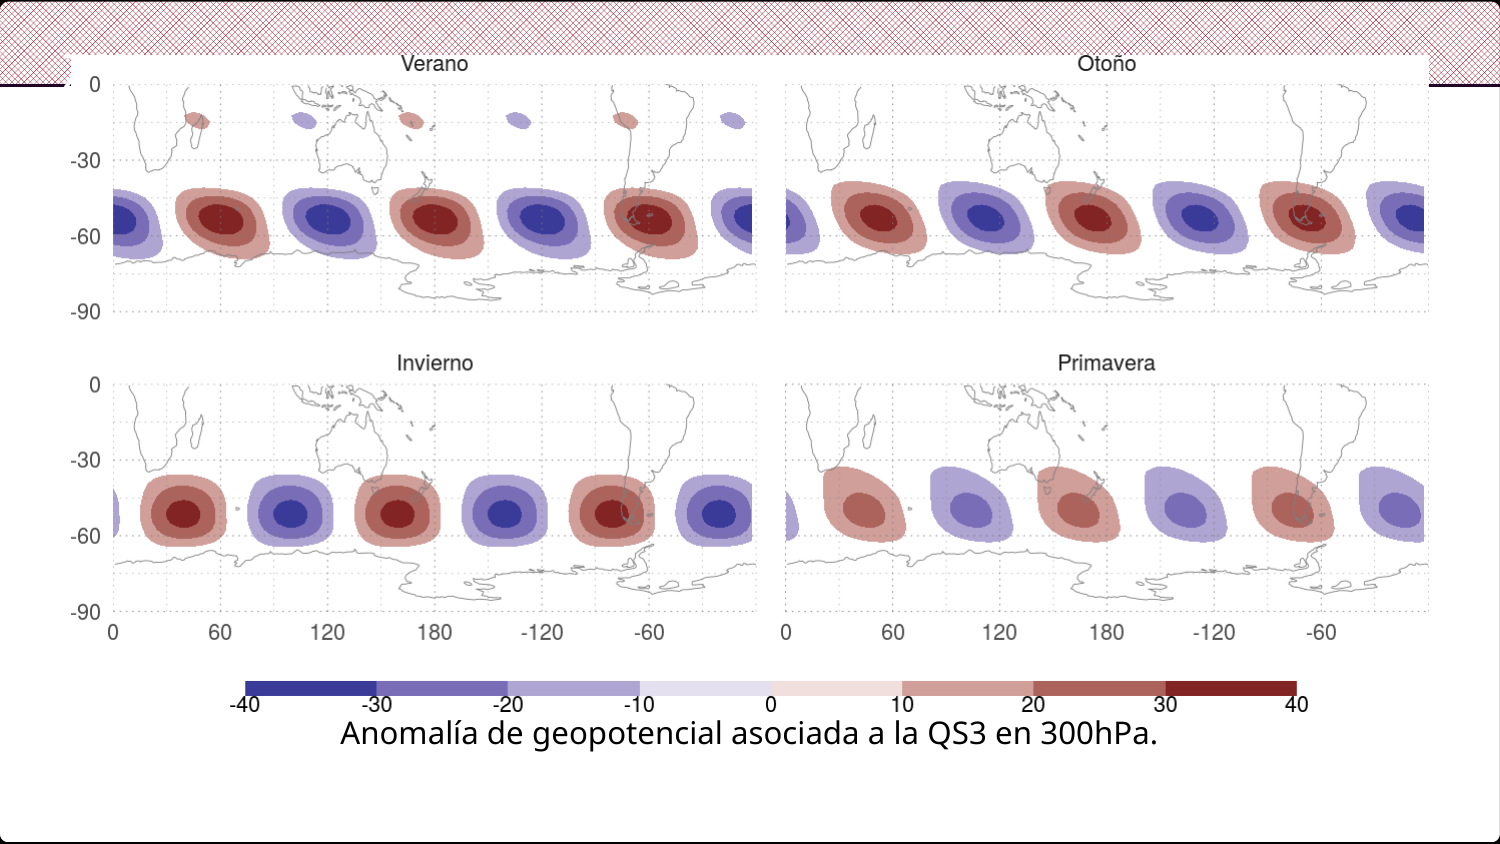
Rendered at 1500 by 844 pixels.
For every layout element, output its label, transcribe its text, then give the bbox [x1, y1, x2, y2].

list Anomalía de geopotencial asociada a la QS3 en 300hPa. [183, 712, 1317, 821]
list ZQS3 [47, 26, 1453, 115]
picture [71, 55, 1429, 712]
